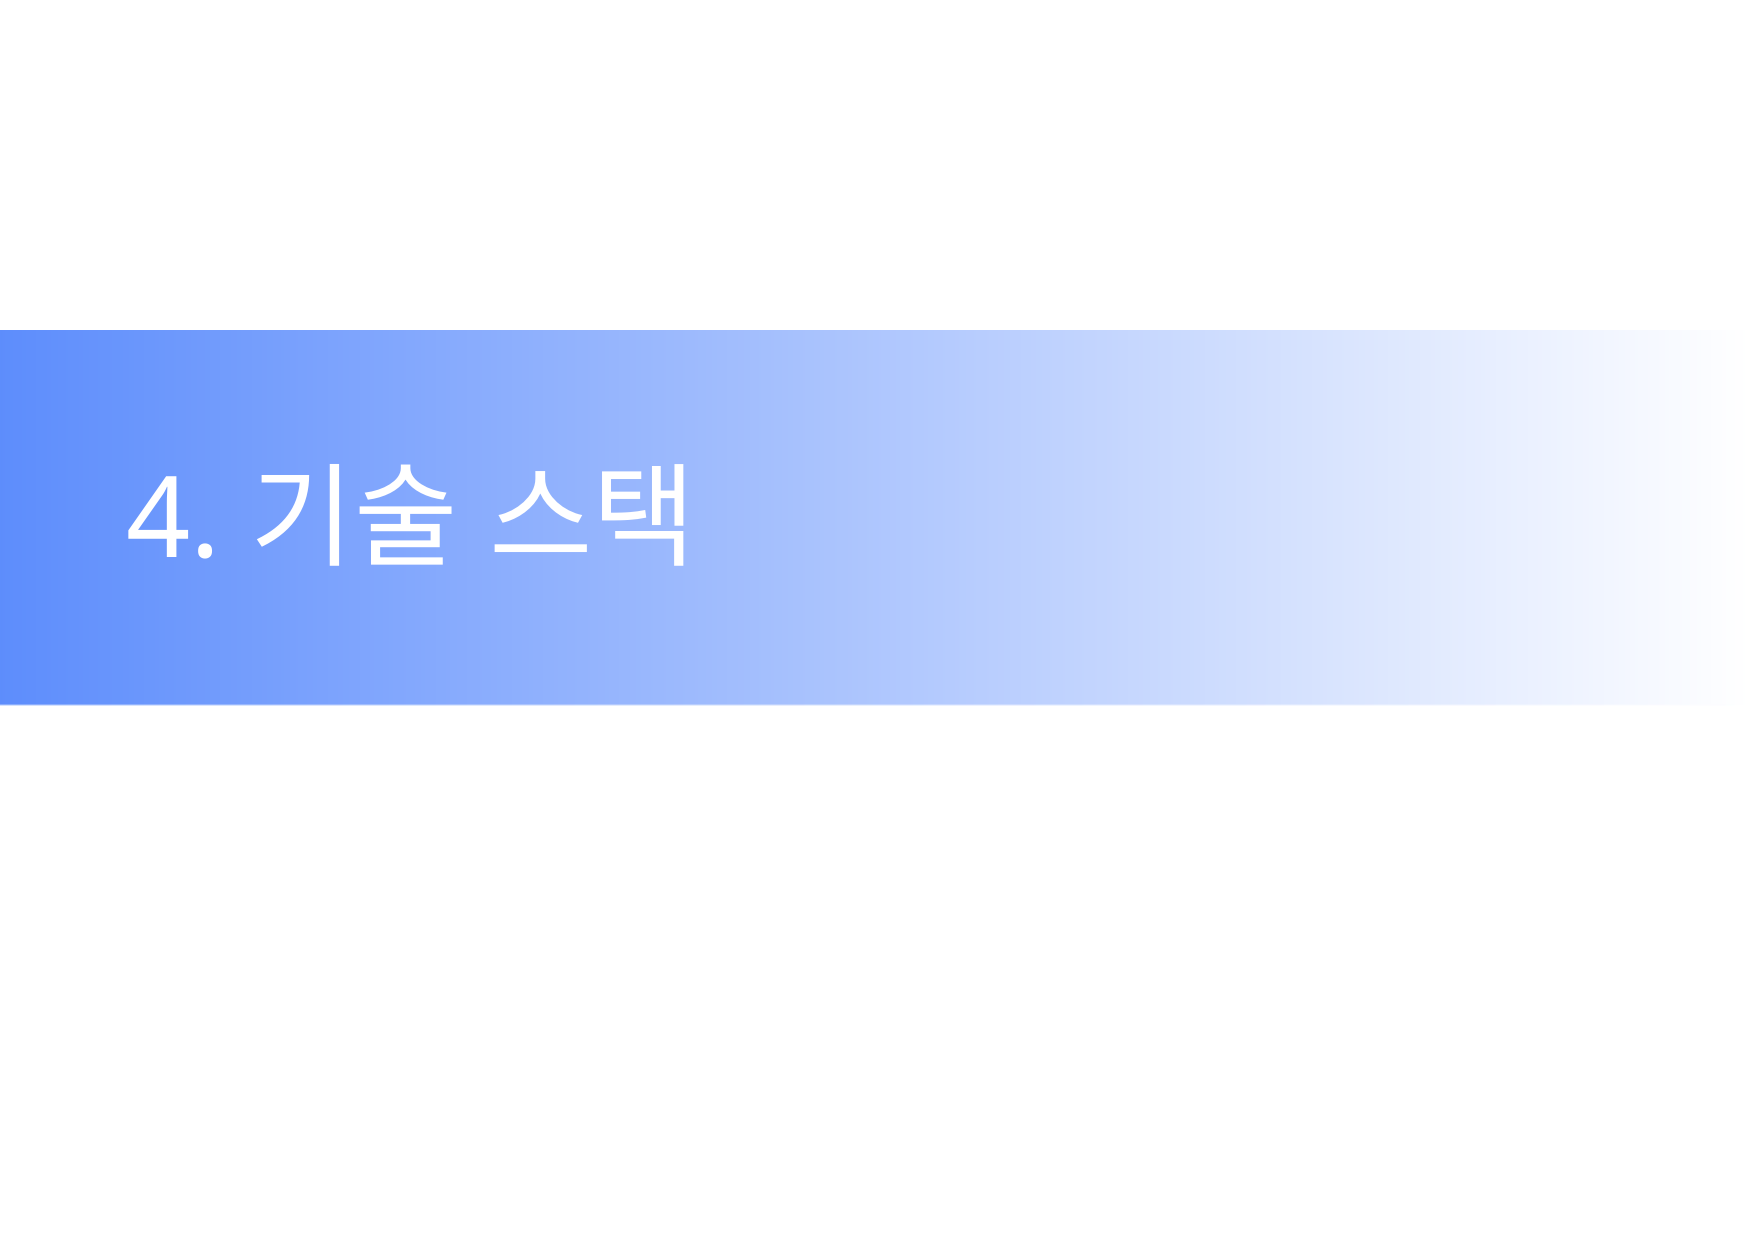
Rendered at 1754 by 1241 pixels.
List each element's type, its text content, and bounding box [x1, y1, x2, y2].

text_box 4. 기술 스택 [112, 419, 1164, 593]
picture [0, 330, 1749, 706]
